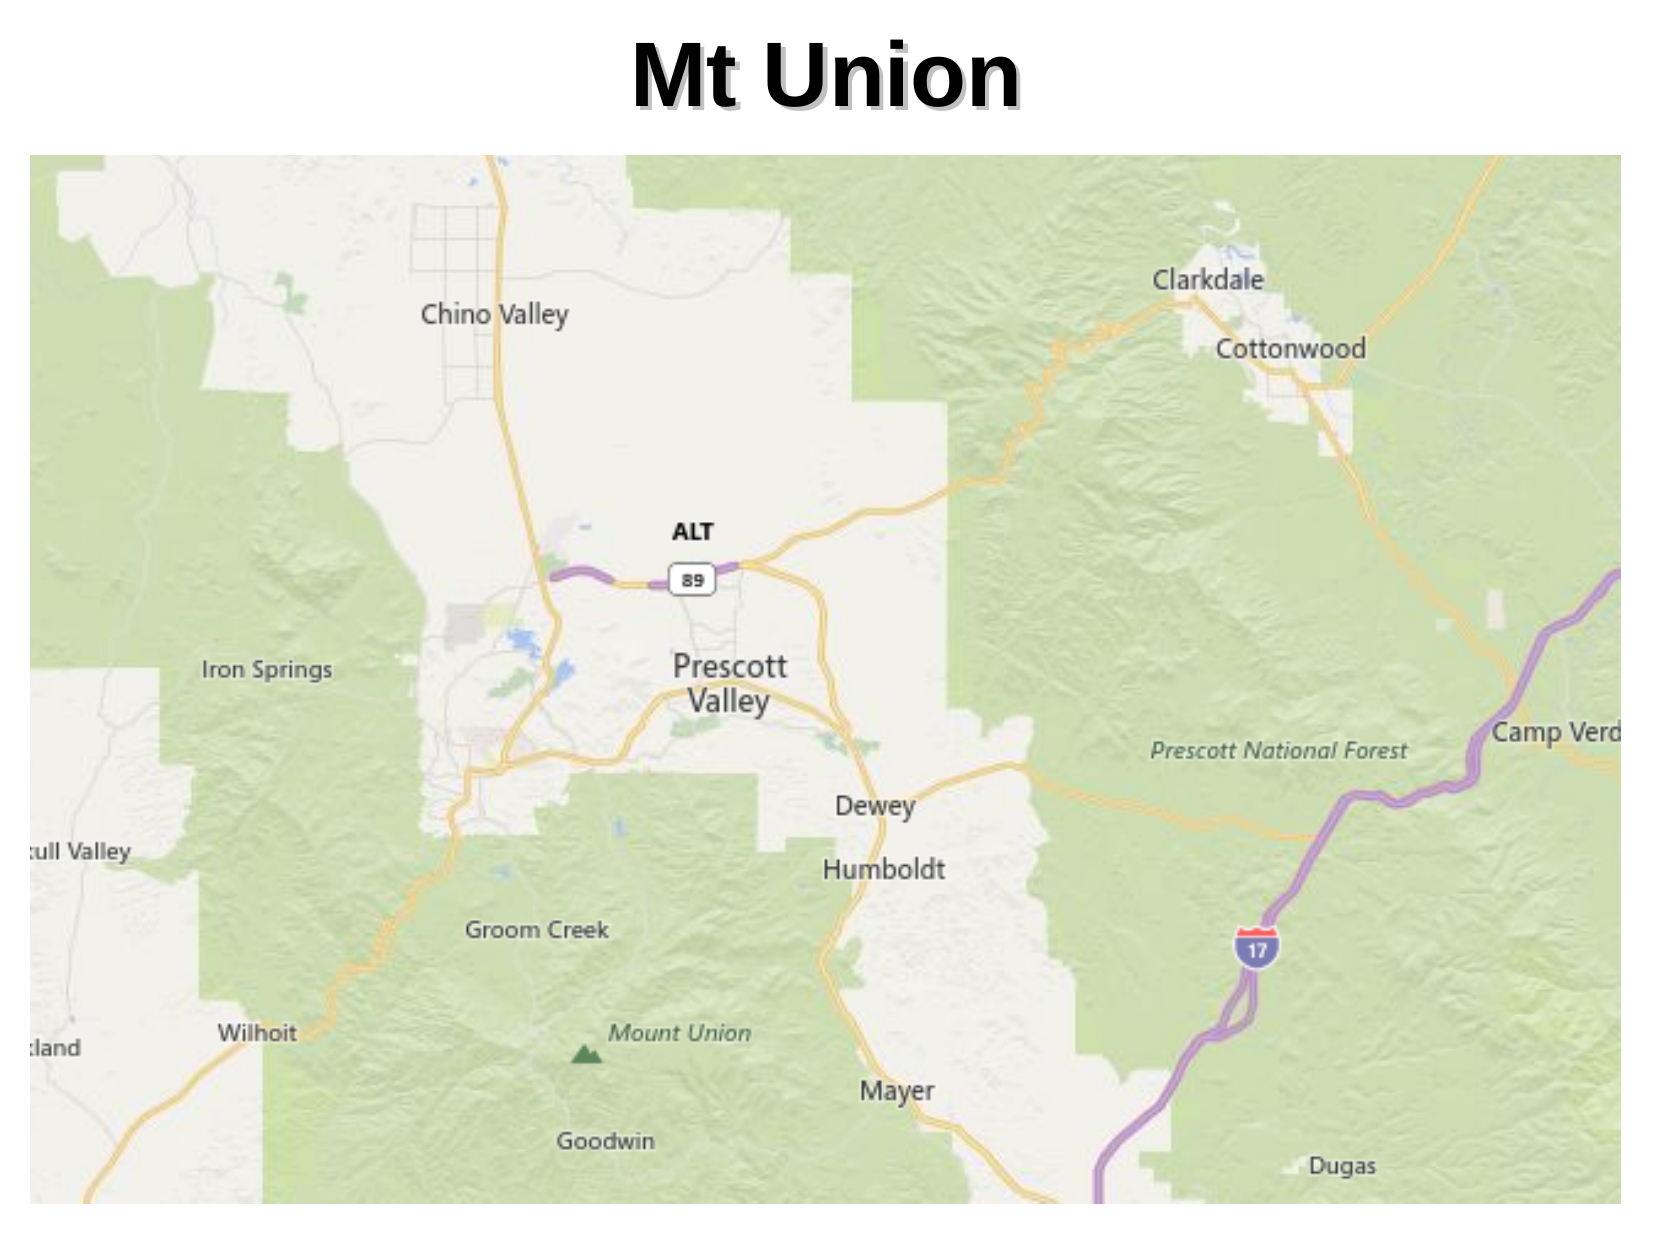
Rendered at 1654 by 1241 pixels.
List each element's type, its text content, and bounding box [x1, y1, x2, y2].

title Mt Union [82, 15, 1571, 136]
picture [30, 155, 1621, 1204]
